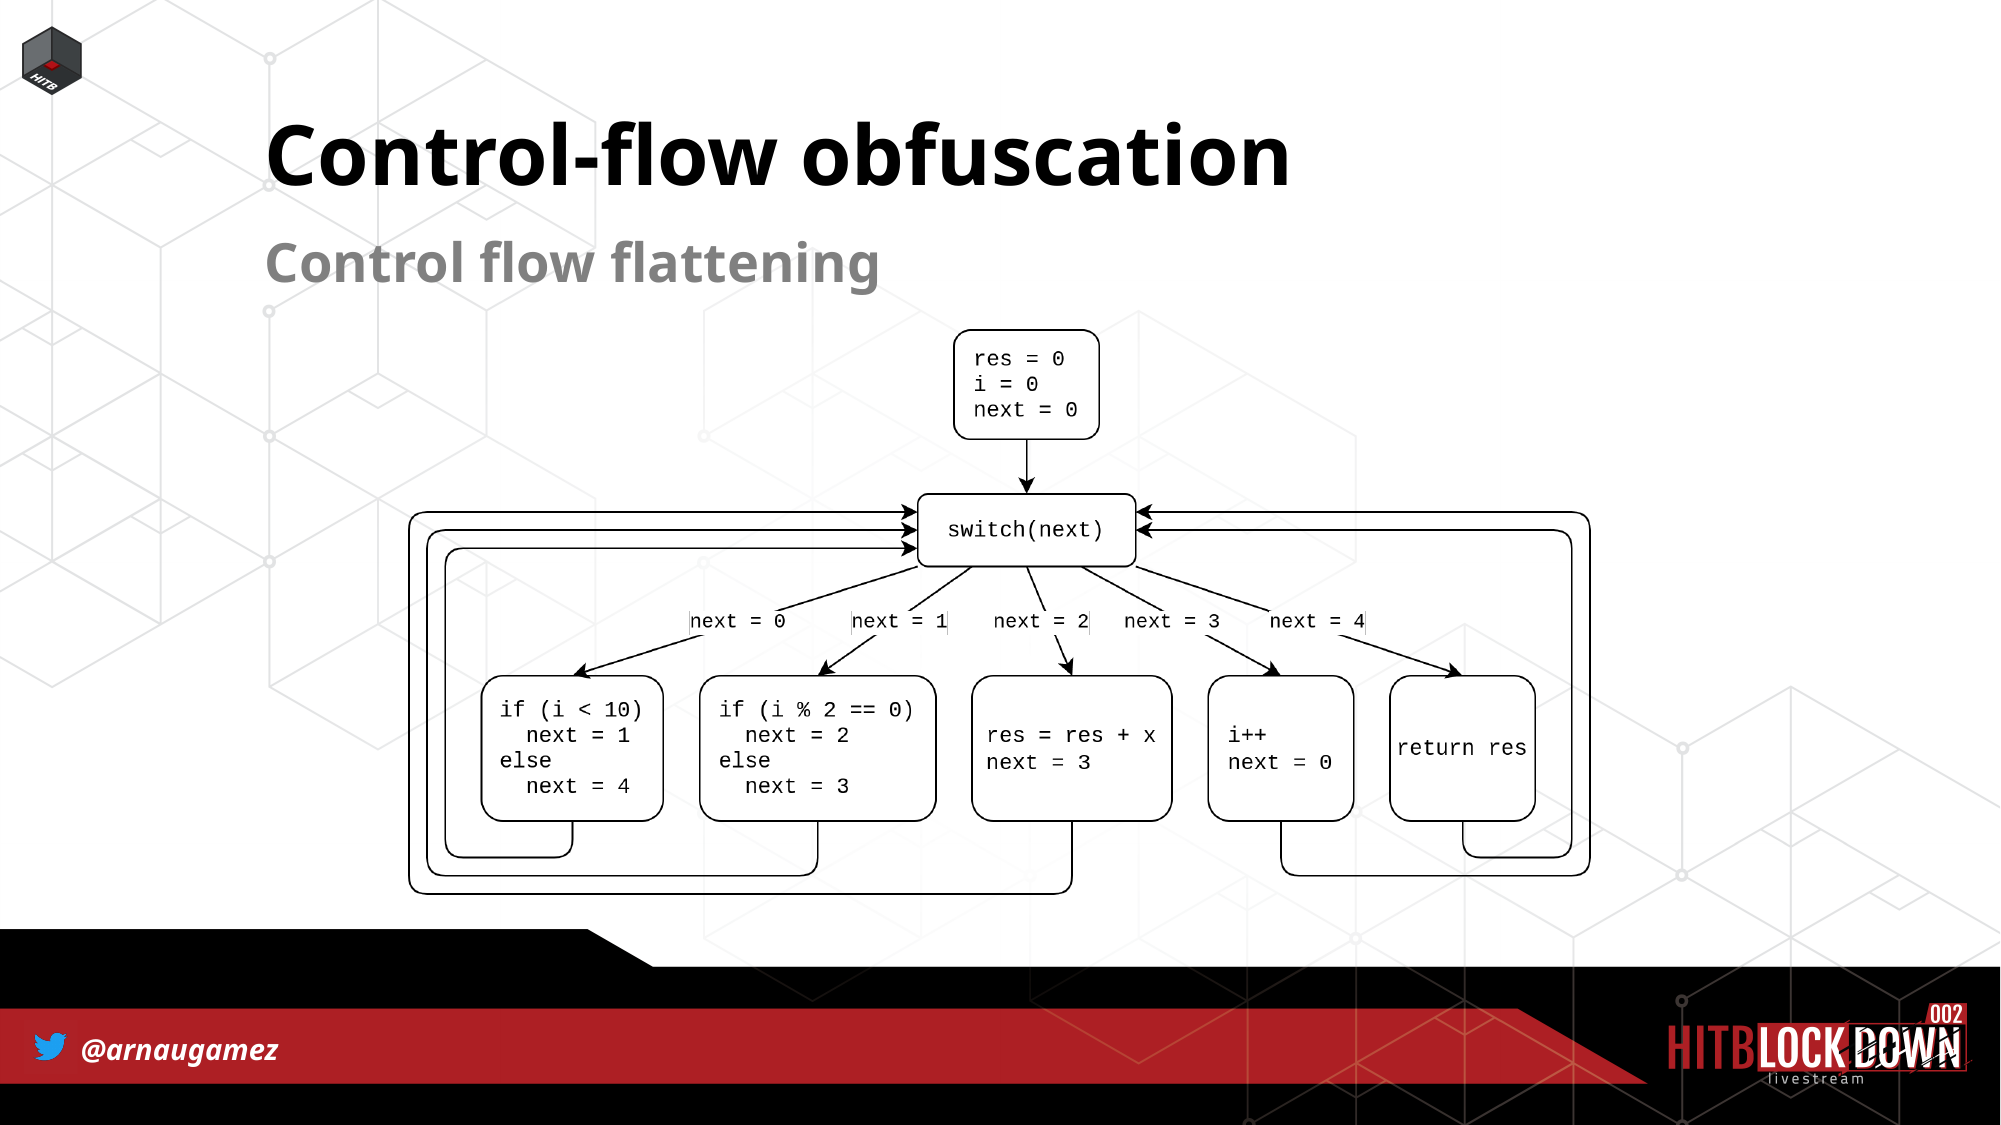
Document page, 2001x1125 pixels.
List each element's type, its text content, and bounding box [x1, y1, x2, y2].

title Control-flow obfuscation [249, 108, 1750, 210]
text_box Control flow flattening [249, 227, 1790, 322]
picture [0, 0, 2001, 1125]
